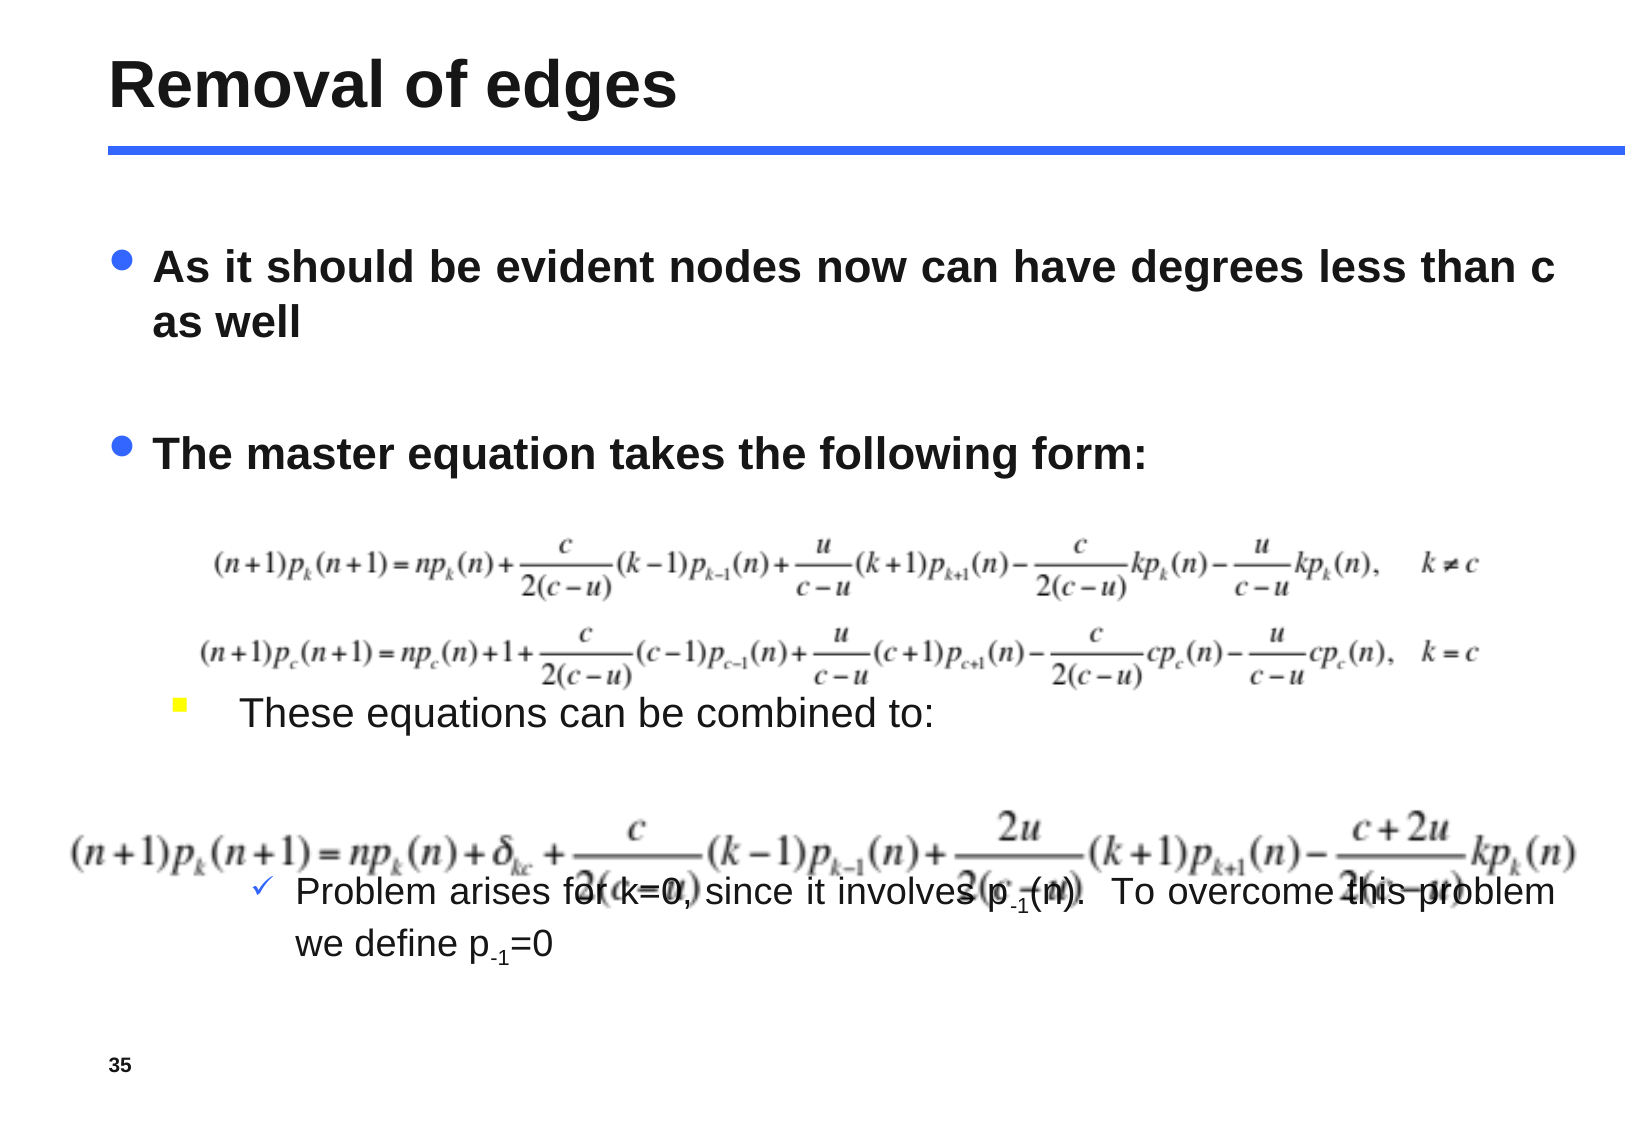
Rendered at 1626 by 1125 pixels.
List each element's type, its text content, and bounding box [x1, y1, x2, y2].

list As it should be evident nodes now can have degrees less than c as well The master equation takes the following form: These equations can be combined to: Problem arises for k=0, since it involves p-1(n). To overcome this problem we define p-1=0 [108, 237, 1558, 798]
chart [181, 515, 1498, 704]
title Removal of edges [108, 30, 1558, 131]
list As it should be evident nodes now can have degrees less than c as well The master equation takes the following form: These equations can be combined to: Problem arises for k=0, since it involves p-1(n). To overcome this problem we define p-1=0 [108, 915, 1558, 975]
chart [66, 798, 1583, 915]
text_box <number> [108, 1051, 188, 1077]
